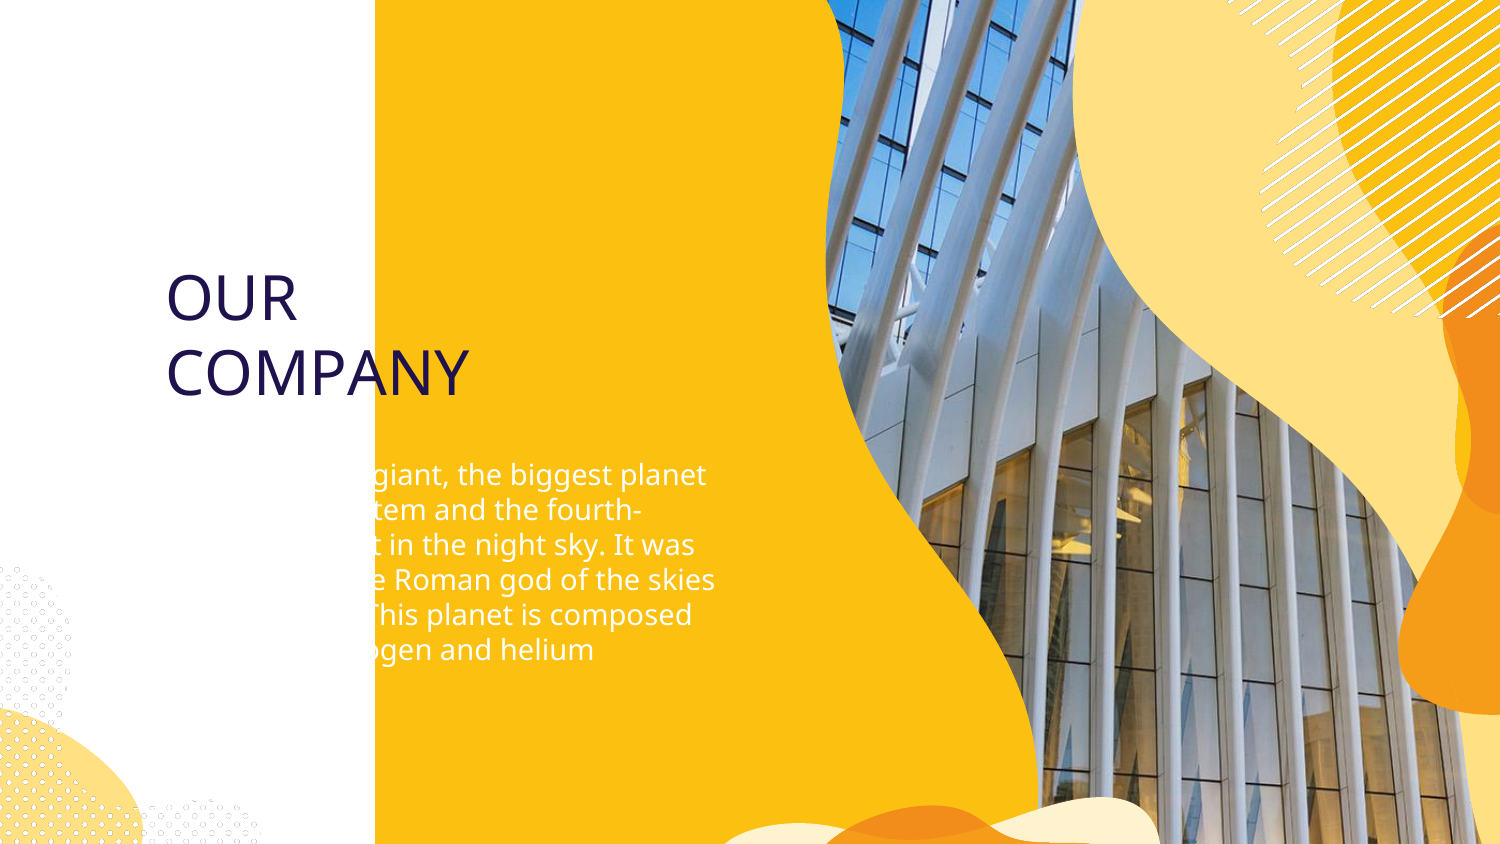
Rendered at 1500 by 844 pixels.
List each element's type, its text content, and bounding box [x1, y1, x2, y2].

subtitle Jupiter is a gas giant, the biggest planet in the Solar System and the fourth-brightest object in the night sky. It was named after the Roman god of the skies and lightning. This planet is composed mainly of hydrogen and helium [150, 426, 751, 733]
picture [826, 0, 1500, 844]
text_box [375, 0, 1160, 844]
text_box [1165, 325, 1500, 844]
title OUR COMPANY [150, 162, 601, 424]
